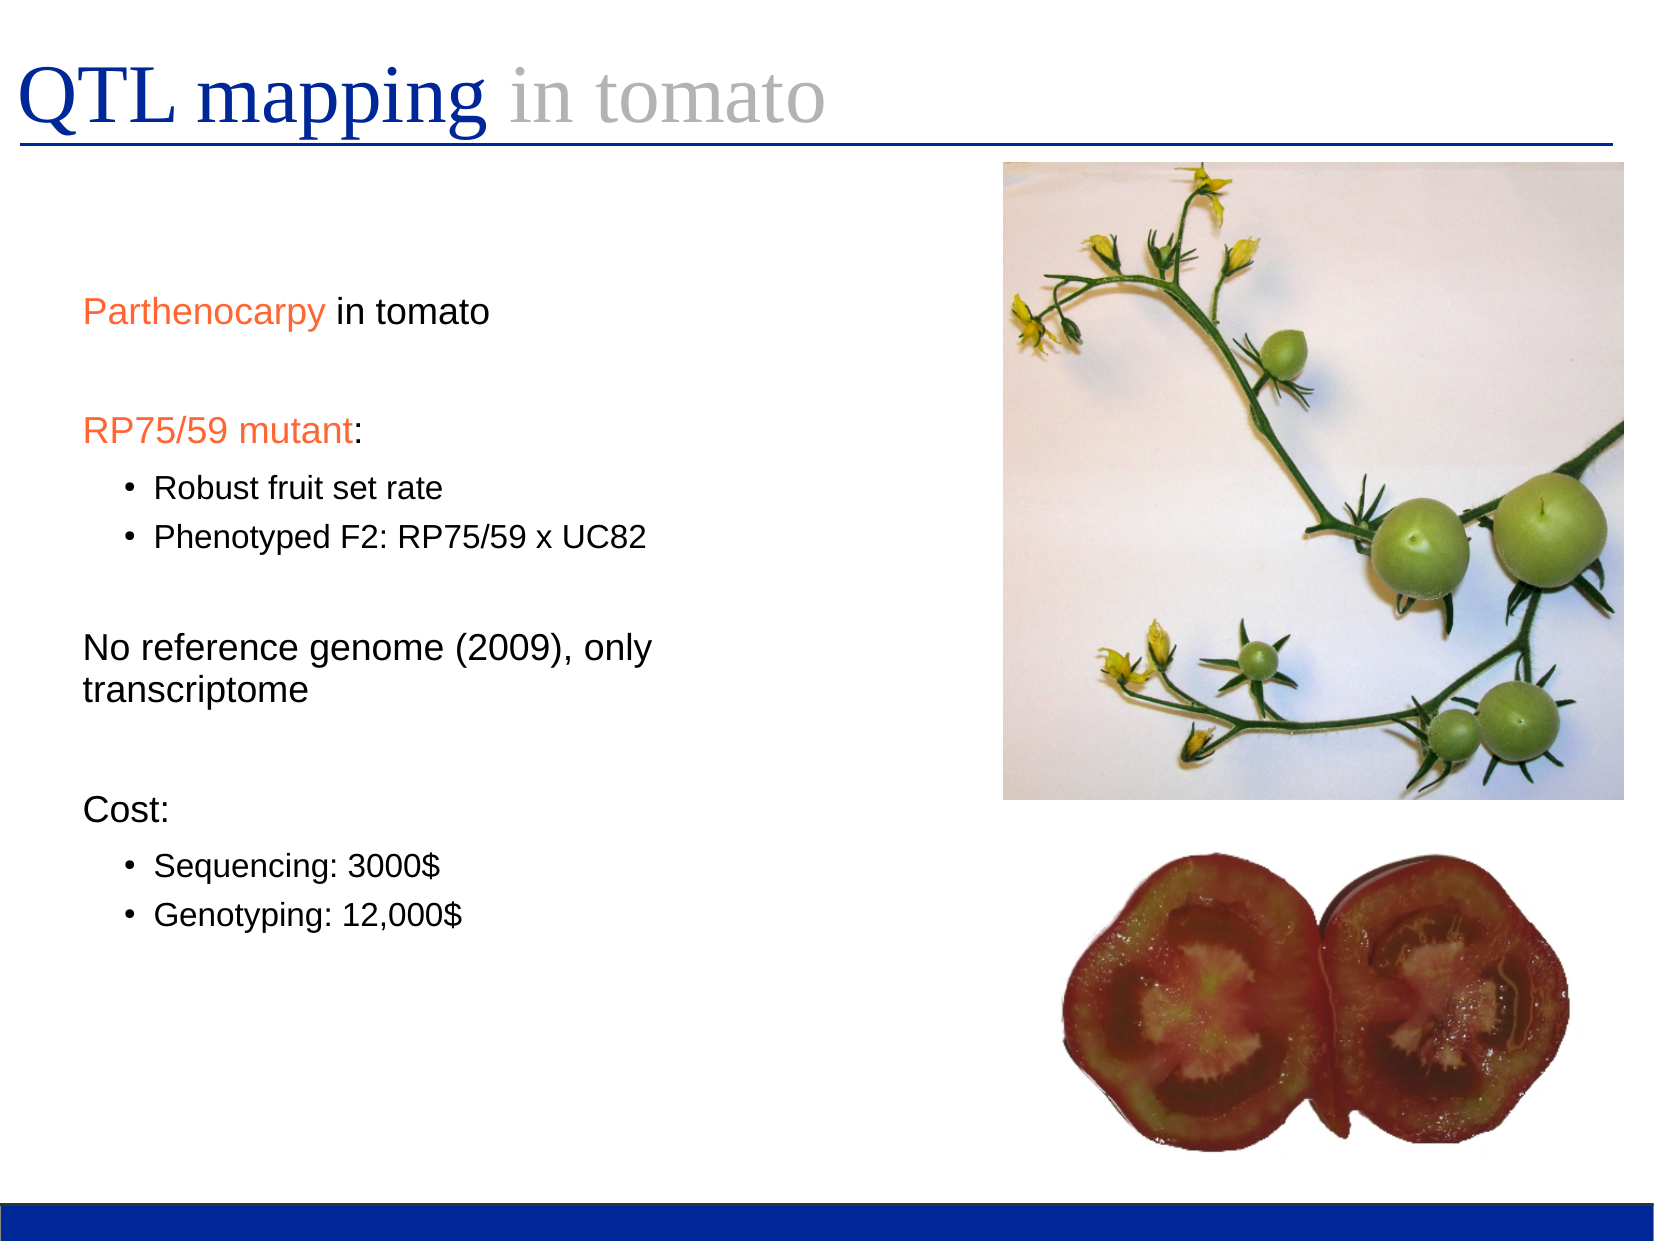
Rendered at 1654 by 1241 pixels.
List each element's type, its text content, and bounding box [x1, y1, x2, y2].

picture [1003, 162, 1624, 800]
title QTL mapping in tomato [17, 0, 1589, 198]
picture [1010, 817, 1624, 1175]
list Parthenocarpy in tomato RP75/59 mutant: Robust fruit set rate Phenotyped F2: RP75/59 x UC82 No reference genome (2009), only transcriptome Cost: Sequencing: 3000$ Genotyping: 12,000$ [82, 290, 881, 1109]
